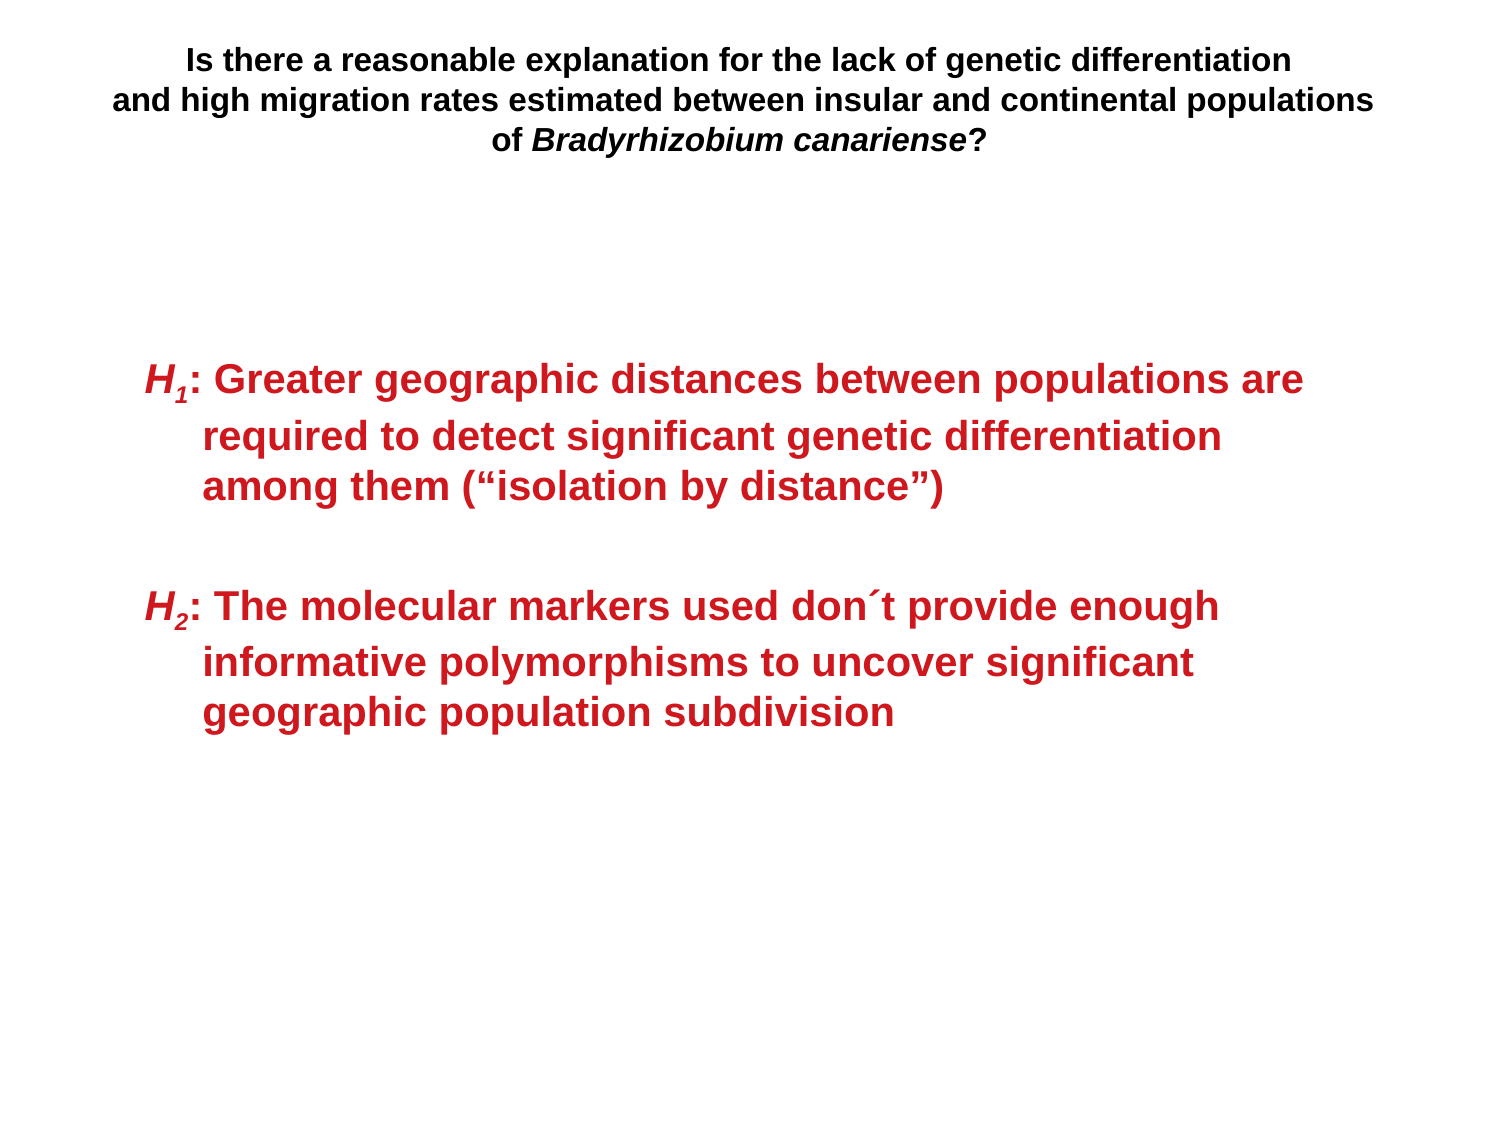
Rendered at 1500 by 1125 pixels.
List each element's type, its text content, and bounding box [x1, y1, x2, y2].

text_box Is there a reasonable explanation for the lack of genetic differentiation and high migration rates estimated between insular and continental populations of Bradyrhizobium canariense? [97, 30, 1391, 166]
text_box H2: The molecular markers used don´t provide enough informative polymorphisms to uncover significant geographic population subdivision [129, 570, 1388, 788]
text_box H1: Greater geographic distances between populations are required to detect significant genetic differentiation among them (“isolation by distance”) [129, 343, 1388, 561]
